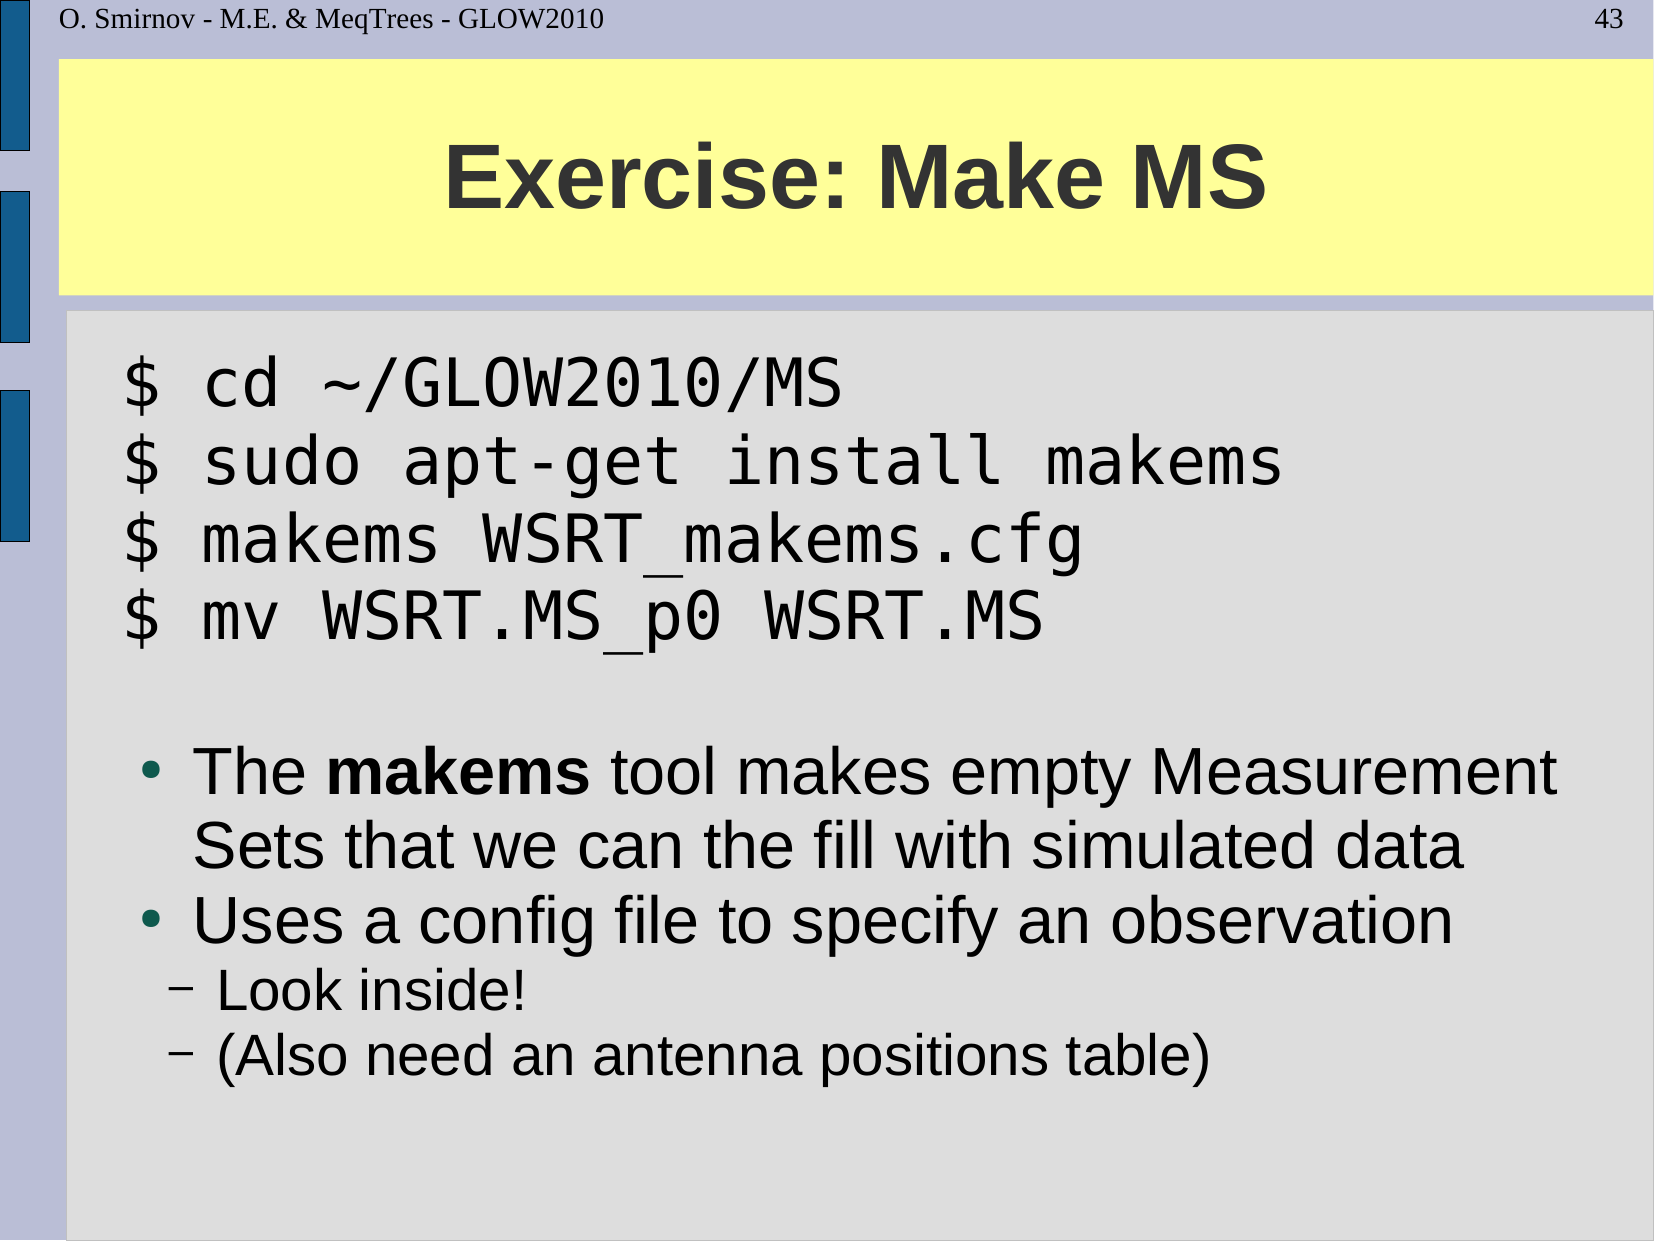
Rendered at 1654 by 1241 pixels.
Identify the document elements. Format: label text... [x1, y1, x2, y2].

title Exercise: Make MS [58, 59, 1654, 296]
list $ cd ~/GLOW2010/MS $ sudo apt-get install makems $ makems WSRT_makems.cfg $ mv WSRT.MS_p0 WSRT.MS The makems tool makes empty Measurement Sets that we can the fill with simulated data Uses a config file to specify an observation Look inside! (Also need an antenna positions table) [121, 344, 1625, 1149]
